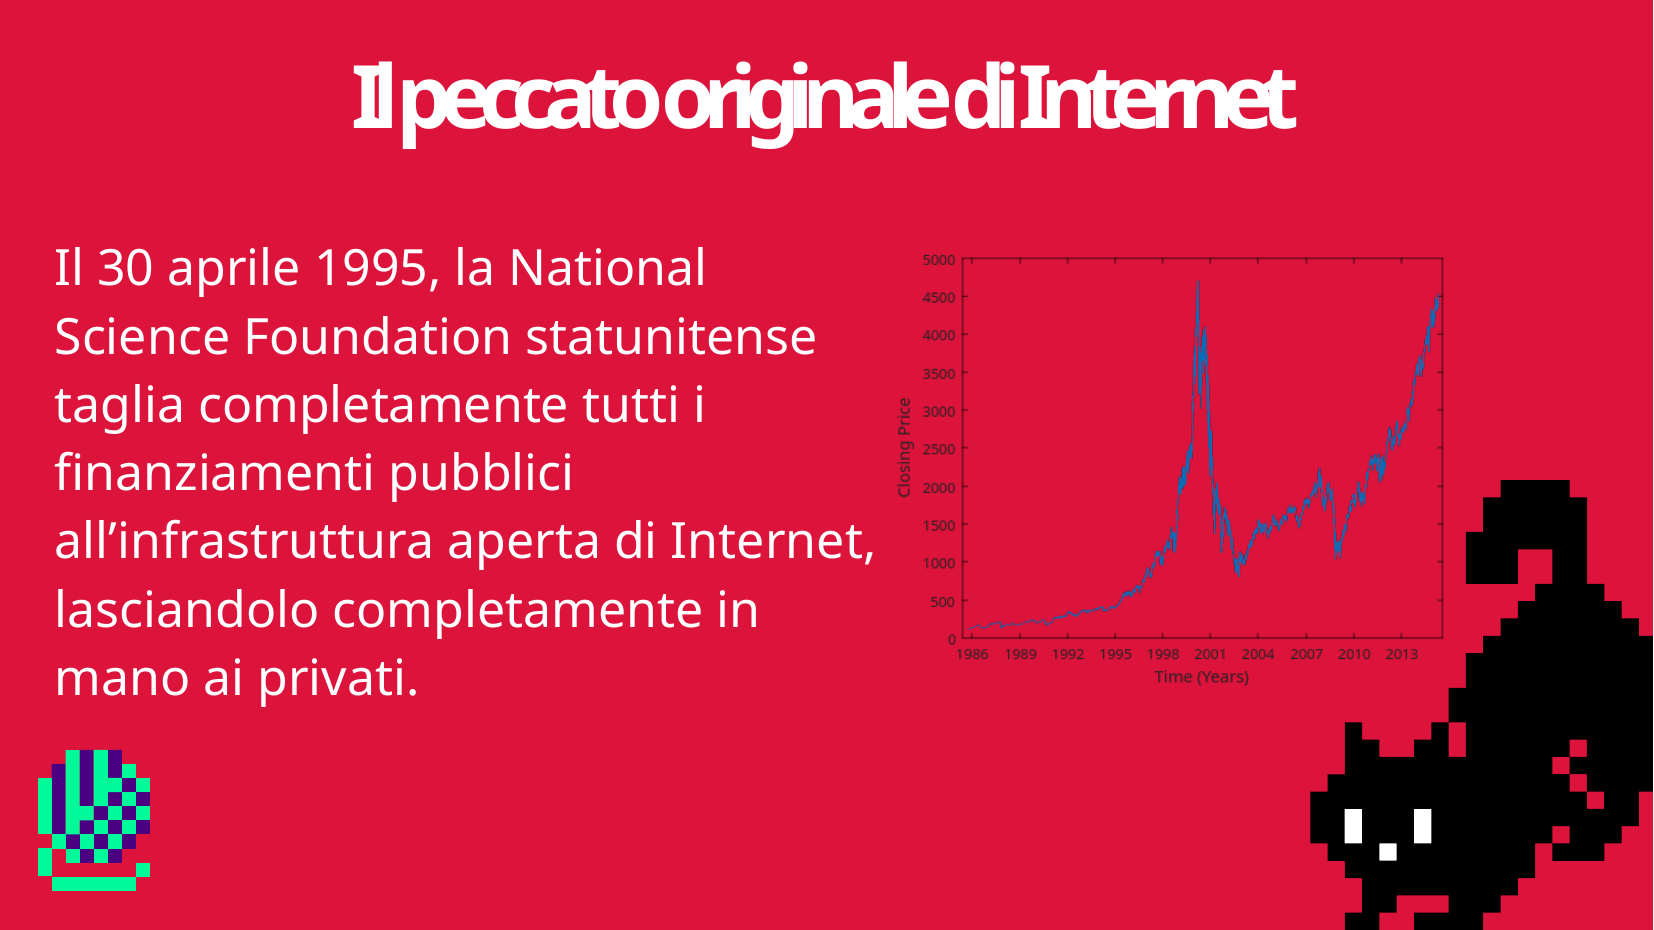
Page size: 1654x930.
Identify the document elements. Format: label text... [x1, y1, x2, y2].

text_box [0, 0, 1653, 930]
title Il peccato originale di Internet [0, 3, 1651, 187]
picture [882, 224, 1653, 930]
text_box Il 30 aprile 1995, la National Science Foundation statunitense taglia completamente tutti i finanziamenti pubblici all’infrastruttura aperta di Internet, lasciandolo completamente in mano ai privati. [39, 225, 901, 713]
picture [37, 749, 150, 891]
